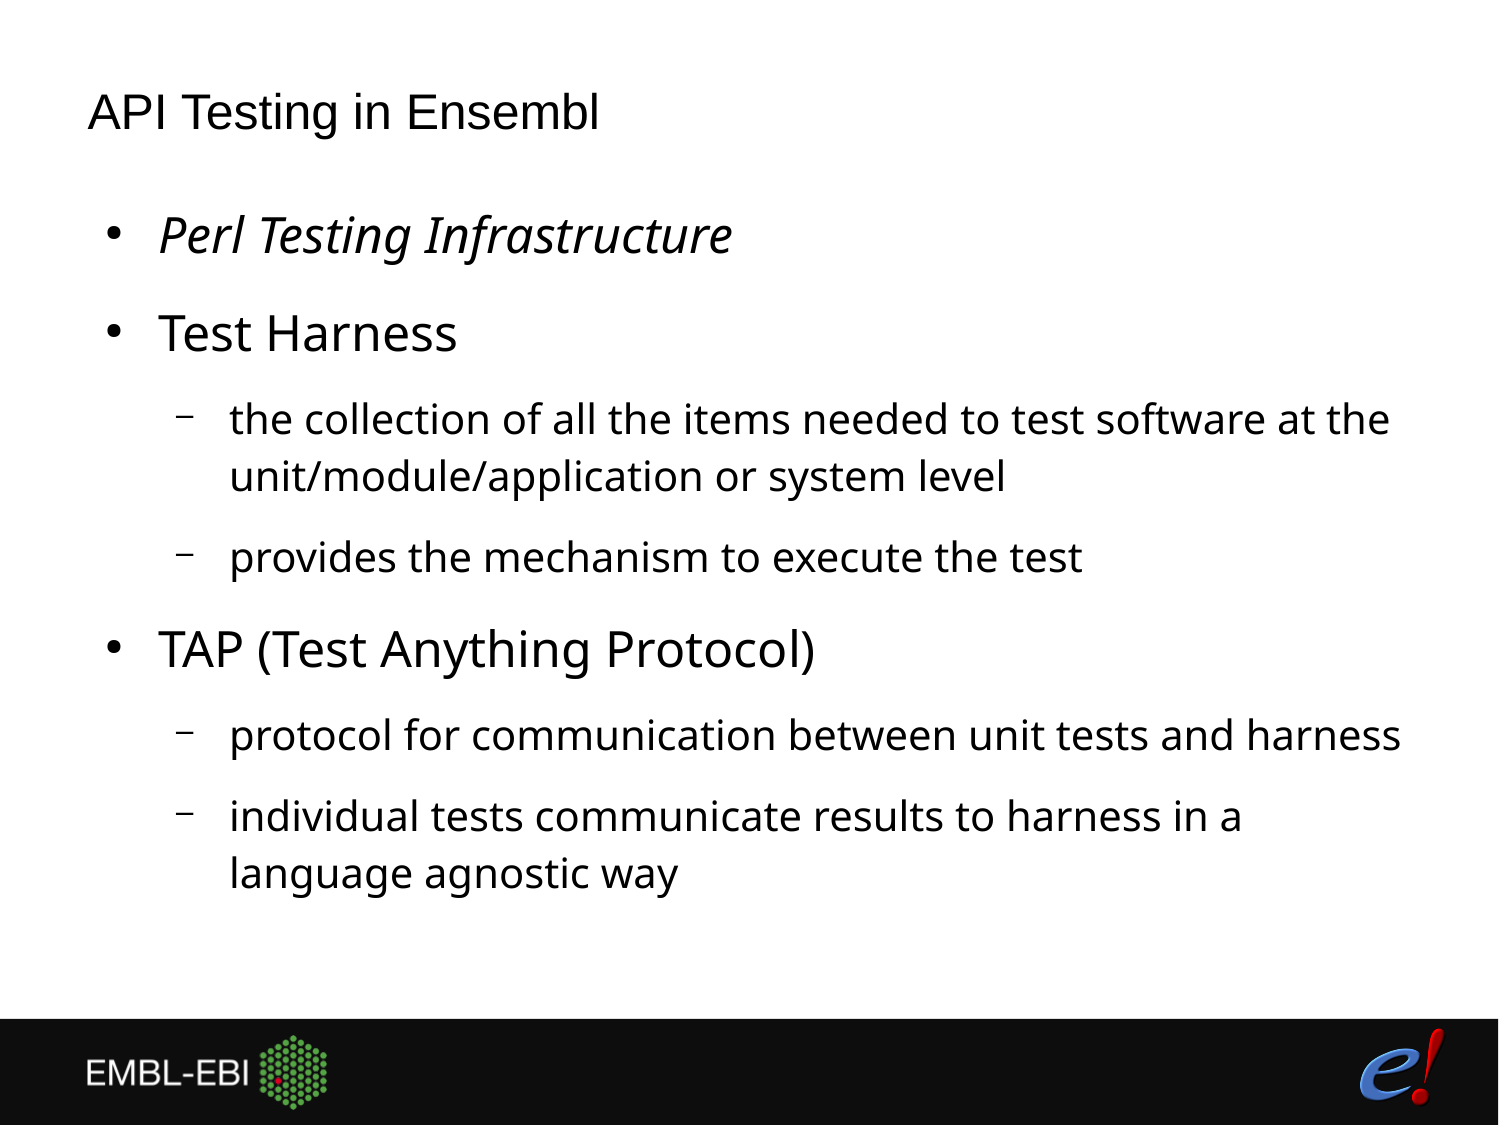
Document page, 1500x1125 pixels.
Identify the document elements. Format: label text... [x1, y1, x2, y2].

picture [87, 1035, 327, 1110]
list Perl Testing Infrastructure Test Harness the collection of all the items needed to test software at the unit/module/application or system level provides the mechanism to execute the test TAP (Test Anything Protocol) protocol for communication between unit tests and harness individual tests communicate results to harness in a language agnostic way [87, 200, 1425, 914]
title API Testing in Ensembl [87, 50, 1425, 175]
picture [1357, 1026, 1448, 1112]
